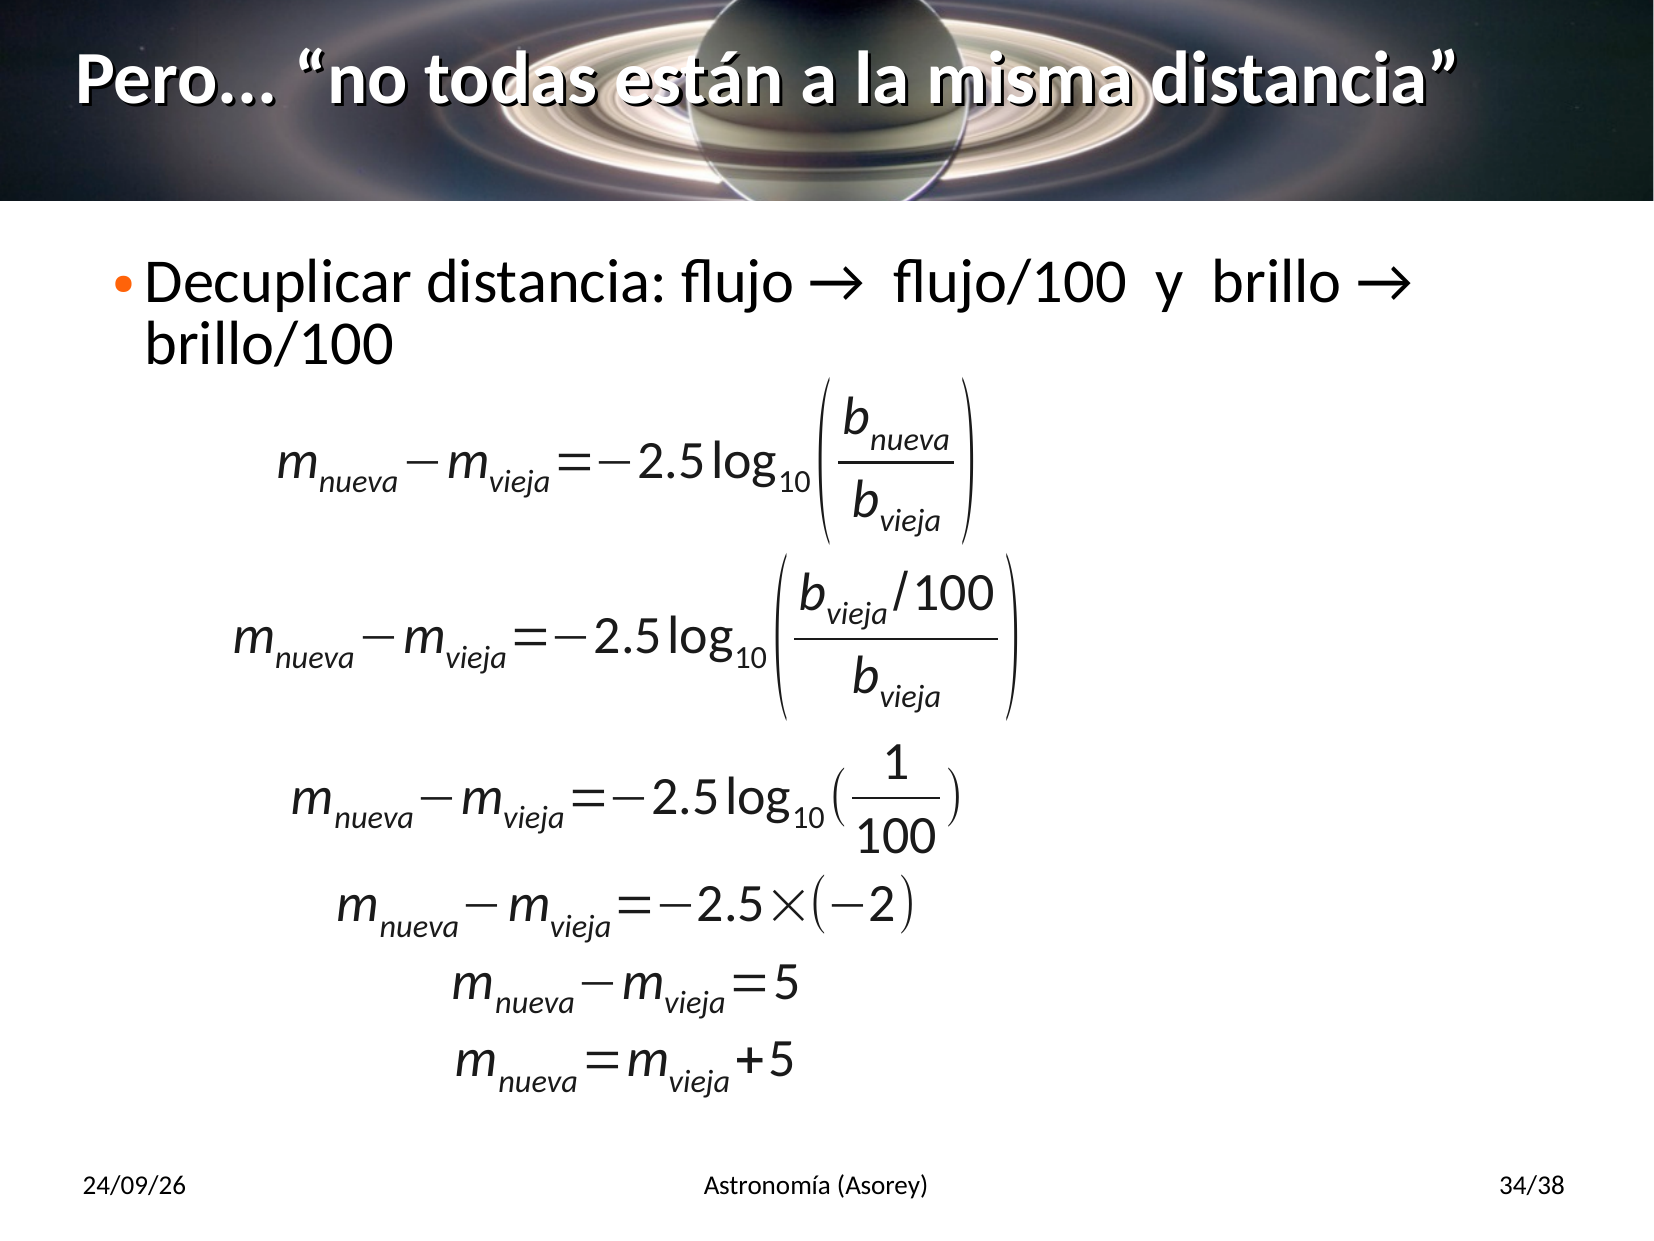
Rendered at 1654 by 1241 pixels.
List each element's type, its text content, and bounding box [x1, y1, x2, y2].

chart [225, 375, 1028, 1101]
list Decuplicar distancia: flujo → flujo/100 y brillo → brillo/100 [82, 255, 1571, 1156]
picture [0, 0, 1654, 201]
title Pero... “no todas están a la misma distancia” [75, 19, 1564, 151]
